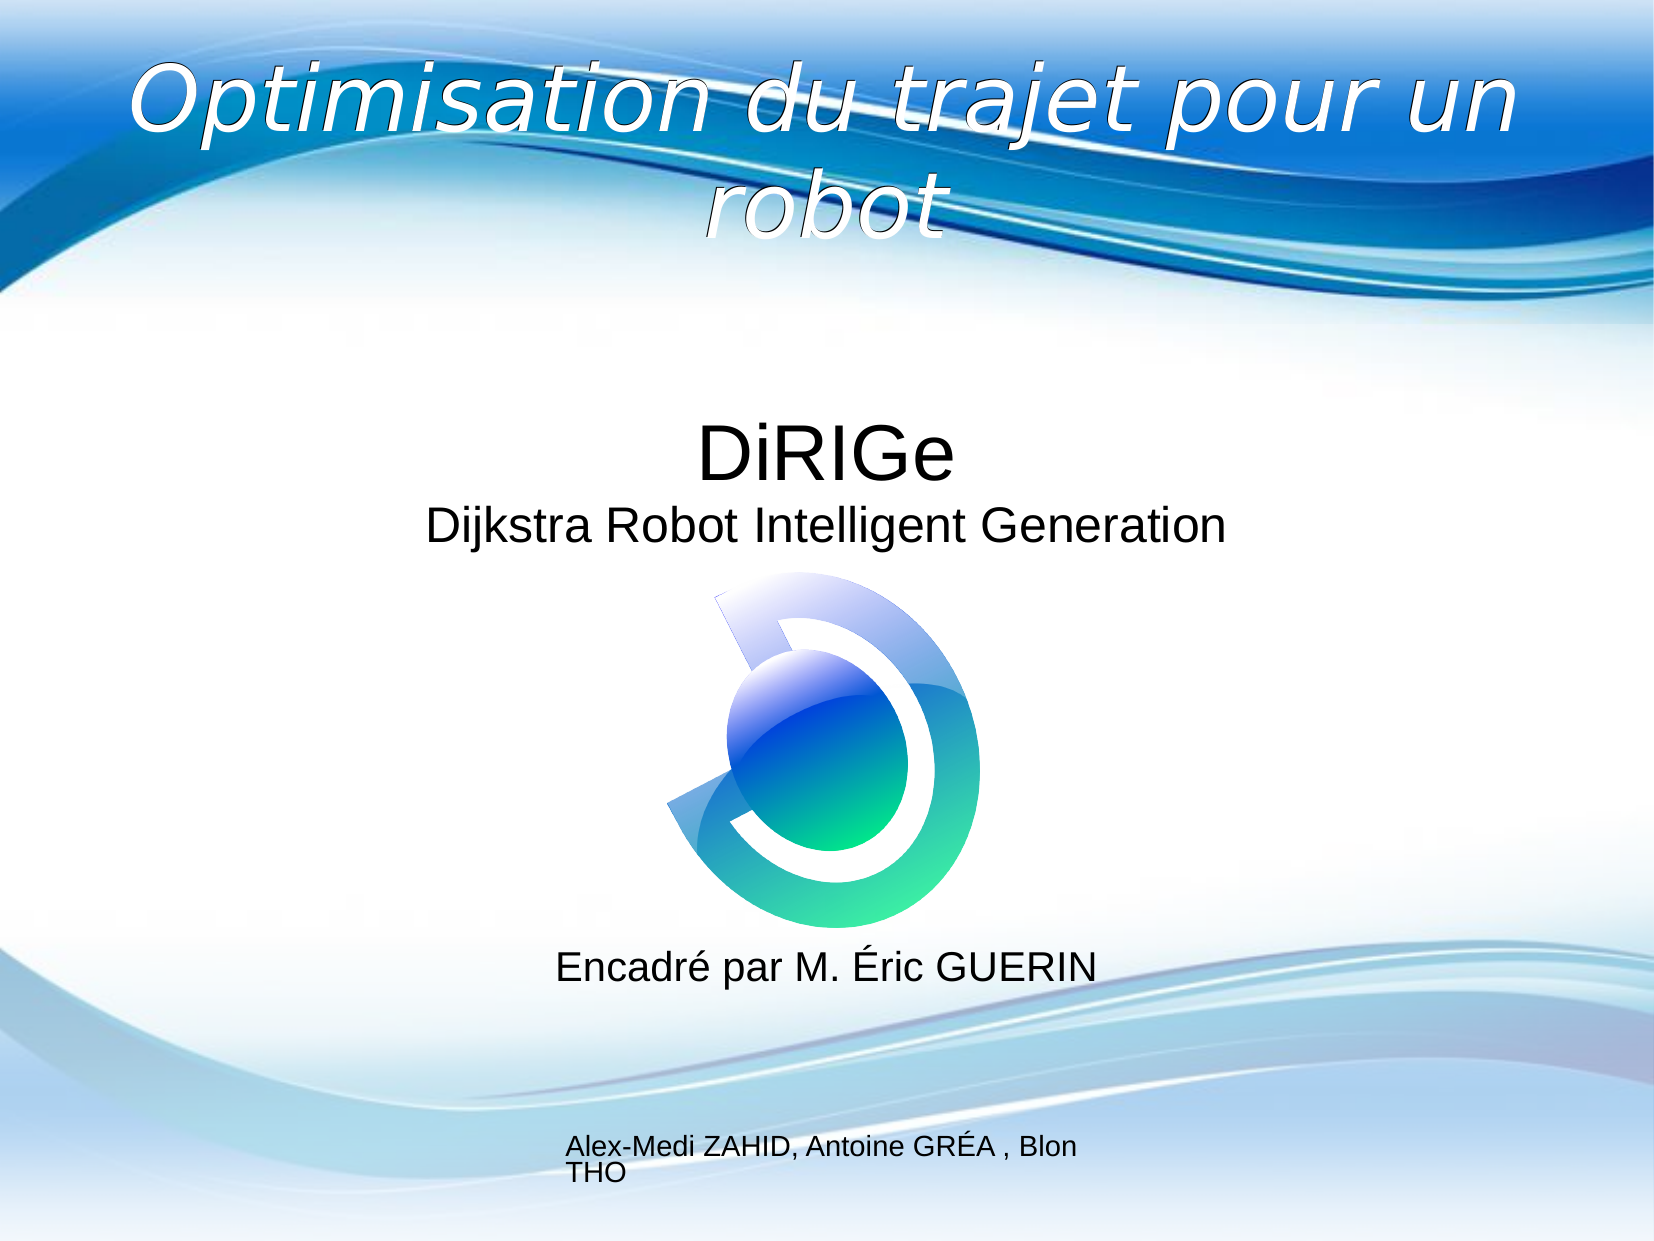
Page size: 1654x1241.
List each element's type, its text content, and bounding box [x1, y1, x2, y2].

picture [667, 572, 980, 928]
picture [0, 0, 1654, 324]
title Optimisation du trajet pour un robot [82, 45, 1571, 261]
subtitle DiRIGe Dijkstra Robot Intelligent Generation Encadré par M. Éric GUERIN [82, 297, 1571, 1102]
